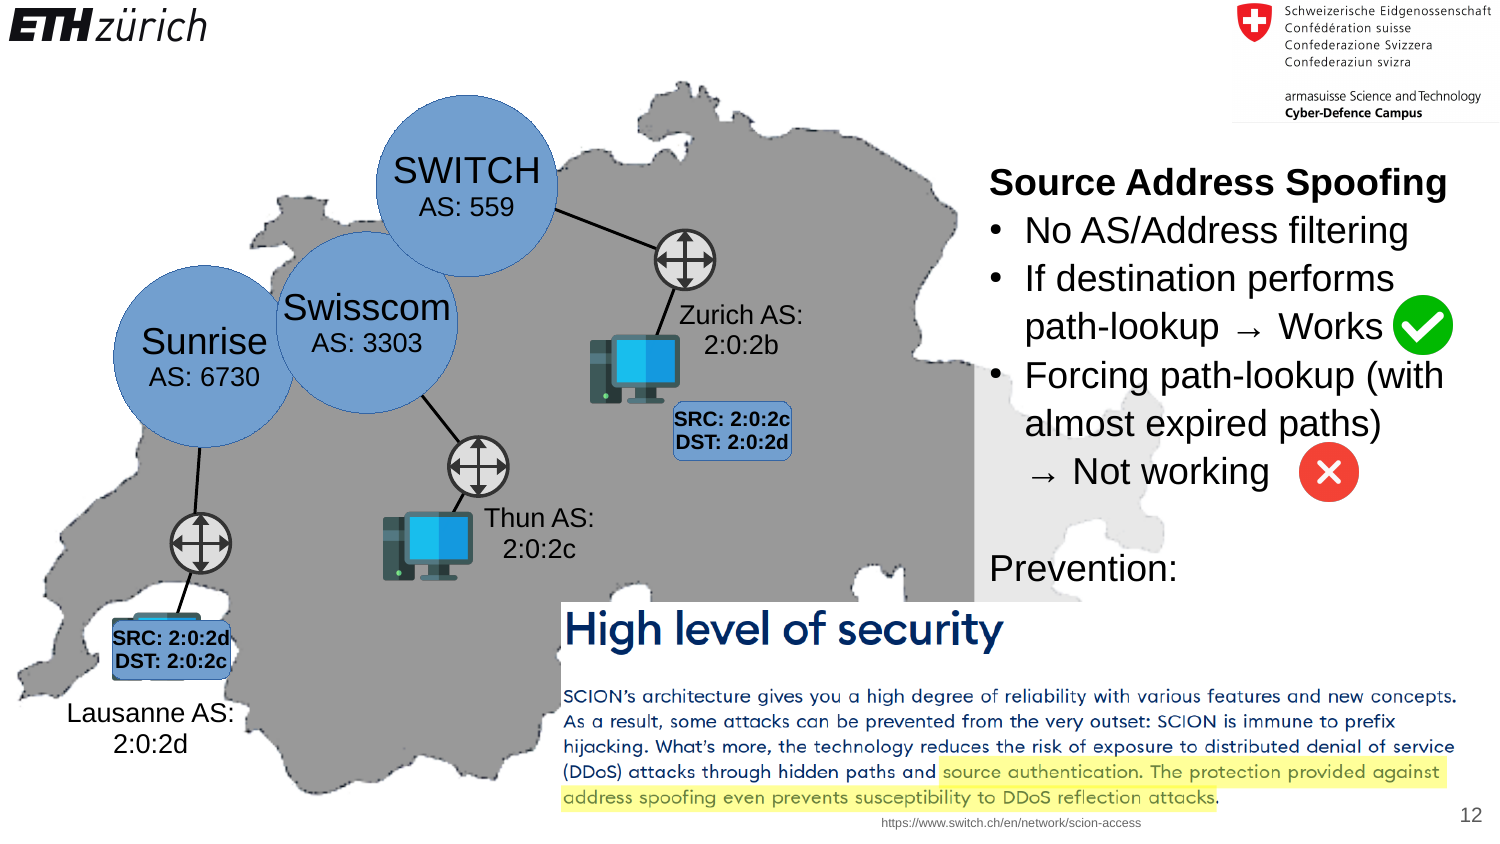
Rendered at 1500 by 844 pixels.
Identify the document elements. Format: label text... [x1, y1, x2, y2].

picture [8, 8, 207, 42]
text_box Thun AS: 2:0:2c [437, 496, 642, 572]
text_box SWITCH AS: 559 [376, 95, 558, 277]
text_box Zurich AS: 2:0:2b [638, 292, 844, 368]
text_box SRC: 2:0:2c DST: 2:0:2d [673, 401, 792, 461]
picture [0, 76, 1462, 844]
text_box Source Address Spoofing No AS/Address filtering If destination performs path-lookup → Works Forcing path-lookup (with almost expired paths) → Not working Prevention: [974, 147, 1477, 621]
text_box [561, 755, 1447, 813]
picture [1232, 0, 1500, 123]
text_box Lausanne AS: 2:0:2d [47, 690, 254, 767]
text_box SRC: 2:0:2d DST: 2:0:2c [112, 620, 231, 680]
picture [1393, 295, 1453, 355]
text_box [171, 513, 231, 573]
text_box Sunrise AS: 6730 [113, 265, 293, 448]
picture [1299, 442, 1359, 502]
text_box Swisscom AS: 3303 [276, 231, 458, 414]
text_box https://www.switch.ch/en/network/scion-access [715, 809, 1307, 844]
text_box [448, 437, 508, 496]
text_box [655, 230, 715, 290]
